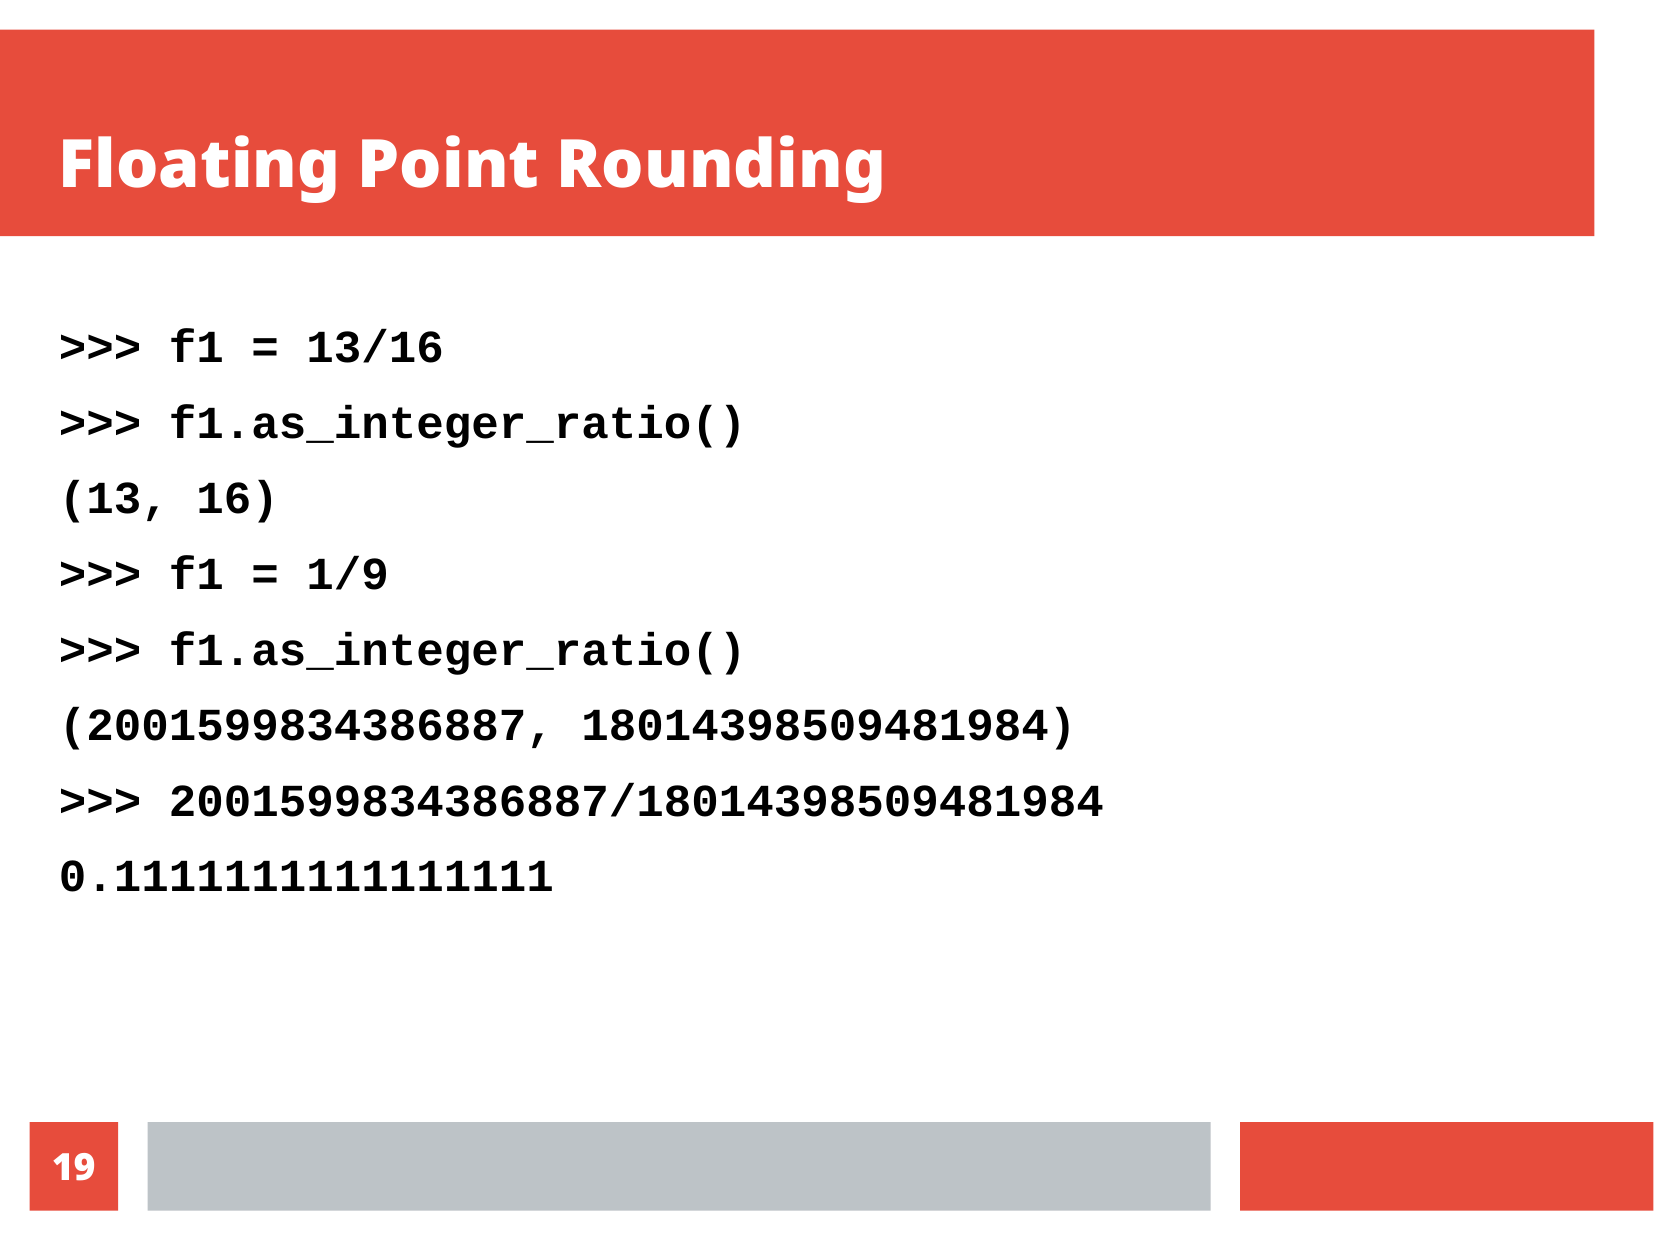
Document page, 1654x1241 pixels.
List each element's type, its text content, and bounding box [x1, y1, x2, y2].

title Floating Point Rounding [59, 59, 1595, 207]
list >>> f1 = 13/16 >>> f1.as_integer_ratio() (13, 16) >>> f1 = 1/9 >>> f1.as_integer_ratio() (2001599834386887, 18014398509481984) >>> 2001599834386887/18014398509481984 0.1111111111111111 [59, 324, 1565, 1045]
